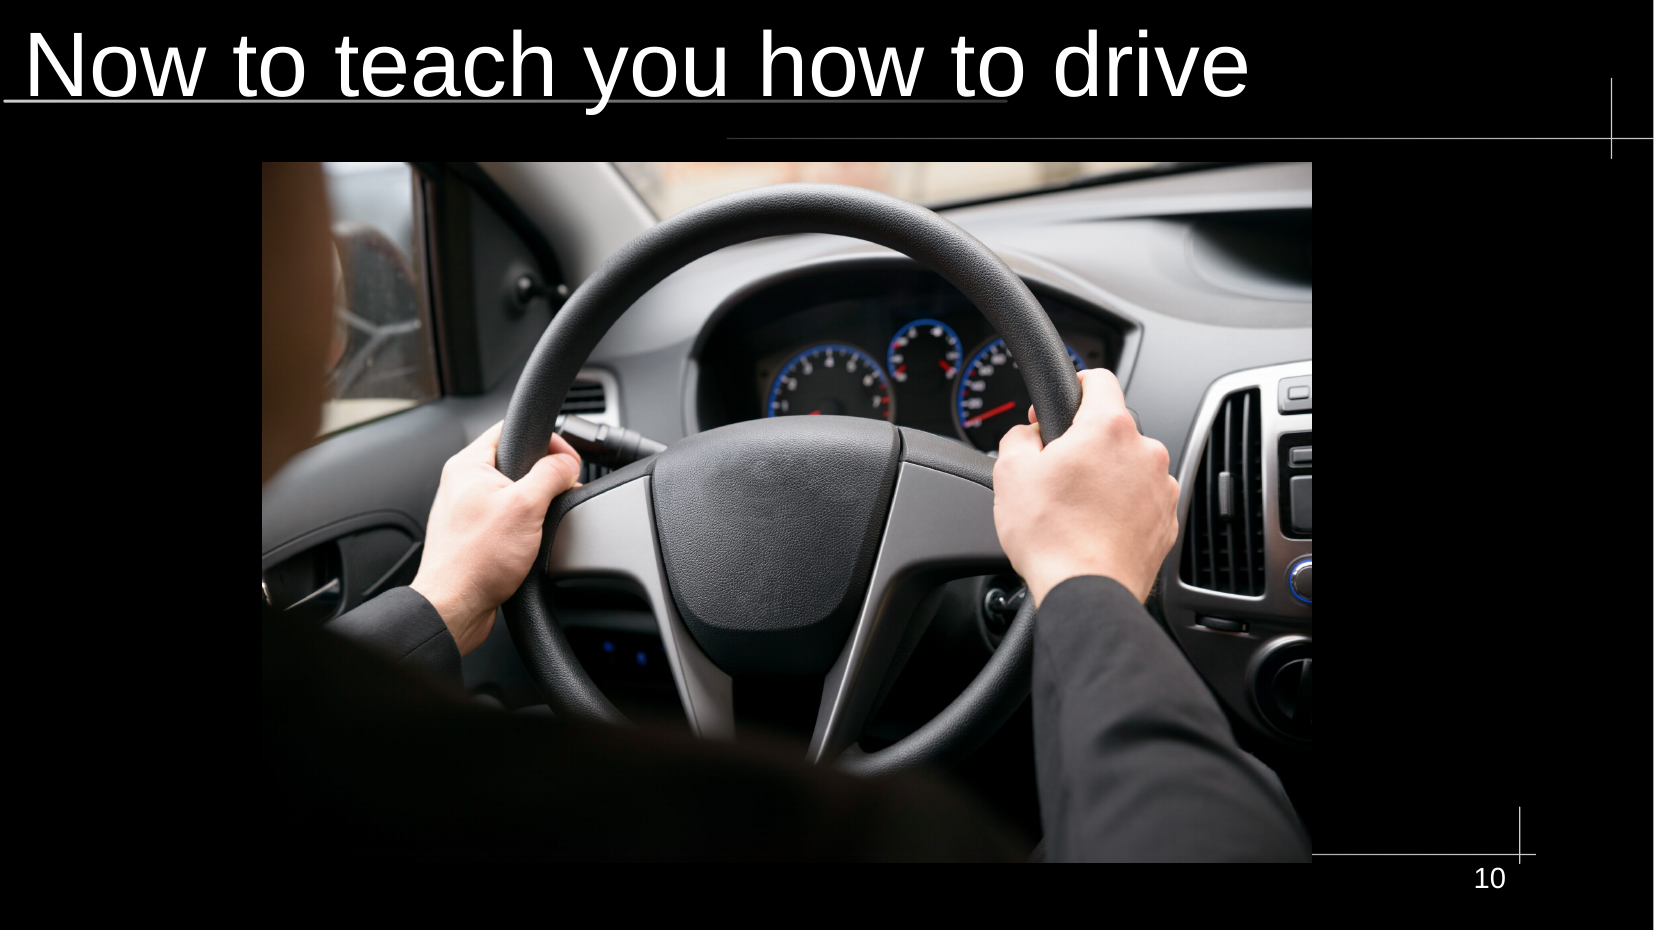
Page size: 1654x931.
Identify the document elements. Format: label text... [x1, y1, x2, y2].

title Now to teach you how to drive [23, 11, 1589, 119]
picture [262, 162, 1312, 863]
